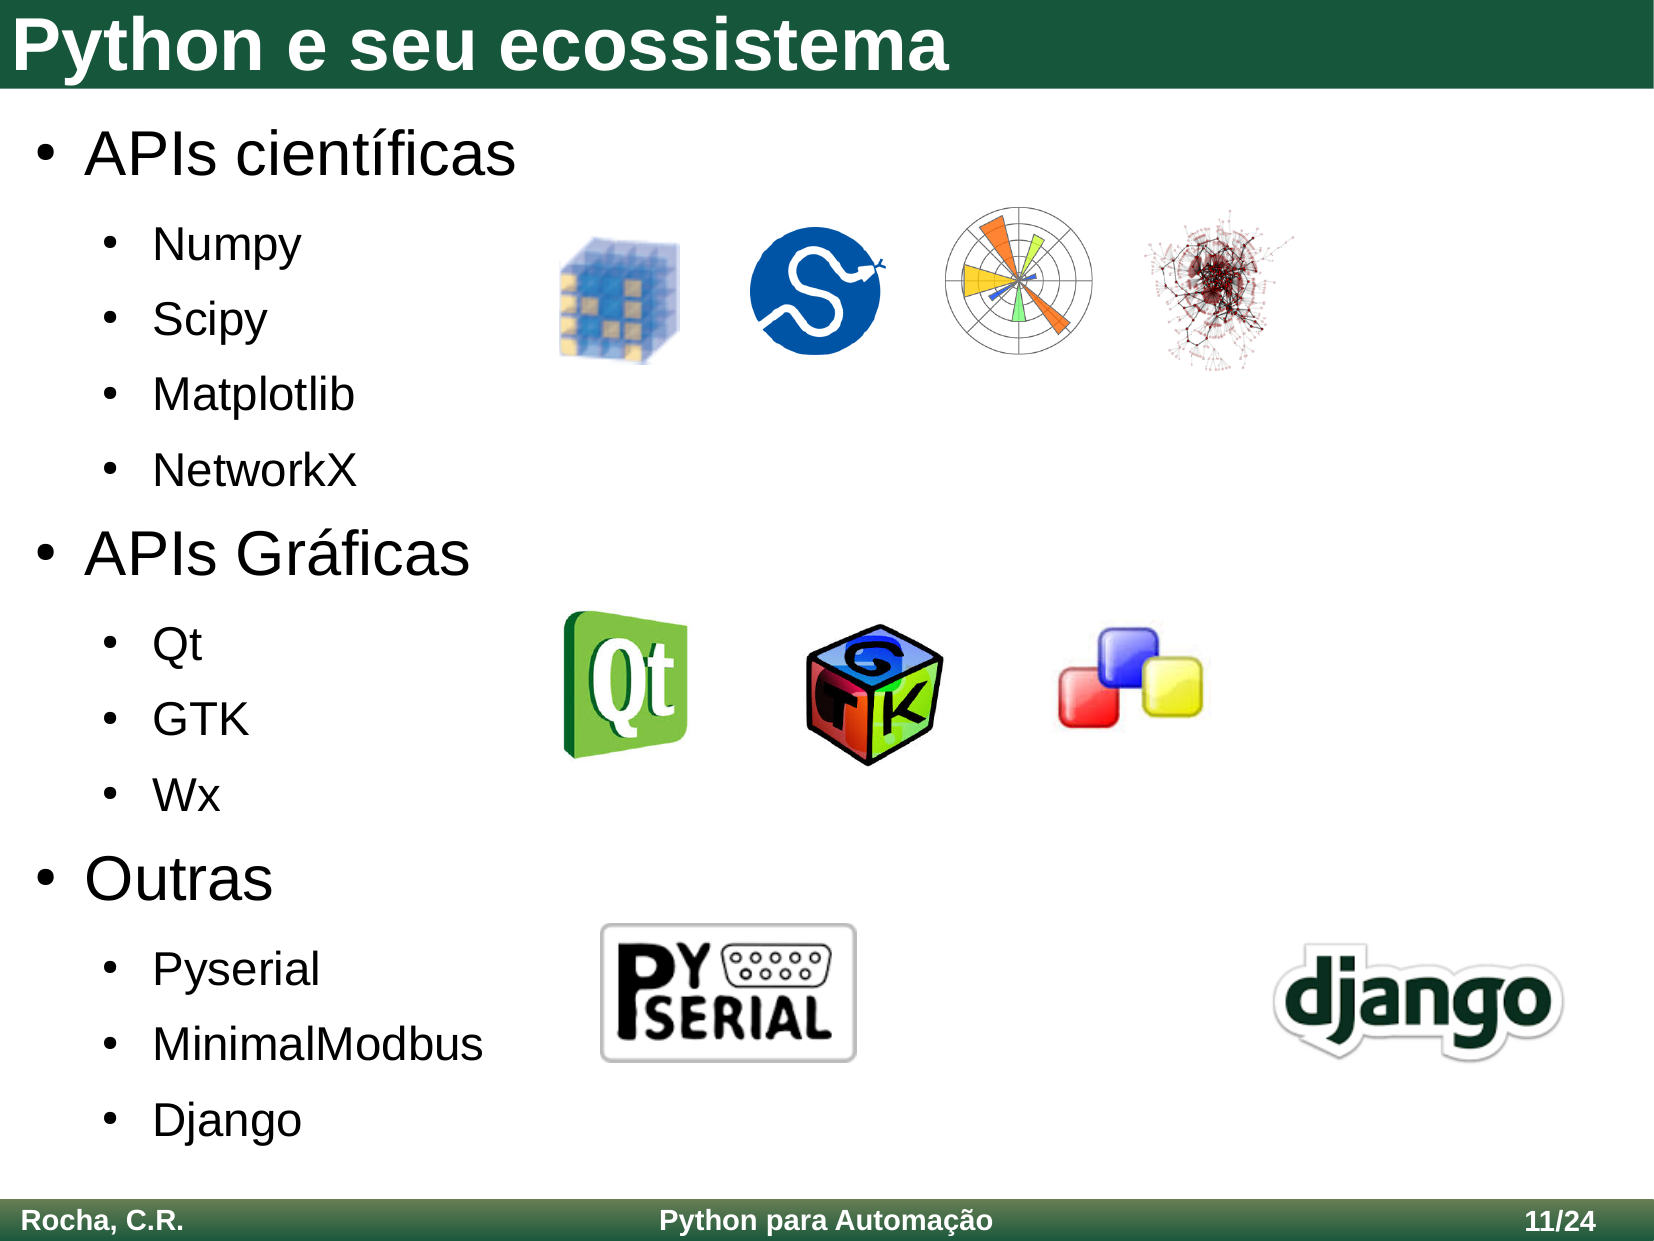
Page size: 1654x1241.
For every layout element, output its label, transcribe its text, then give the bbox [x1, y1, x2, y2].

title Python e seu ecossistema [11, 0, 1625, 89]
picture [600, 923, 857, 1063]
picture [750, 227, 886, 355]
picture [1138, 206, 1300, 373]
list APIs científicas Numpy Scipy Matplotlib NetworkX APIs Gráficas Qt GTK Wx Outras Pyserial MinimalModbus Django [17, 118, 1625, 1152]
picture [559, 236, 680, 365]
picture [1242, 826, 1595, 1179]
picture [1051, 620, 1211, 736]
picture [944, 206, 1093, 355]
picture [544, 603, 709, 768]
picture [802, 620, 945, 768]
